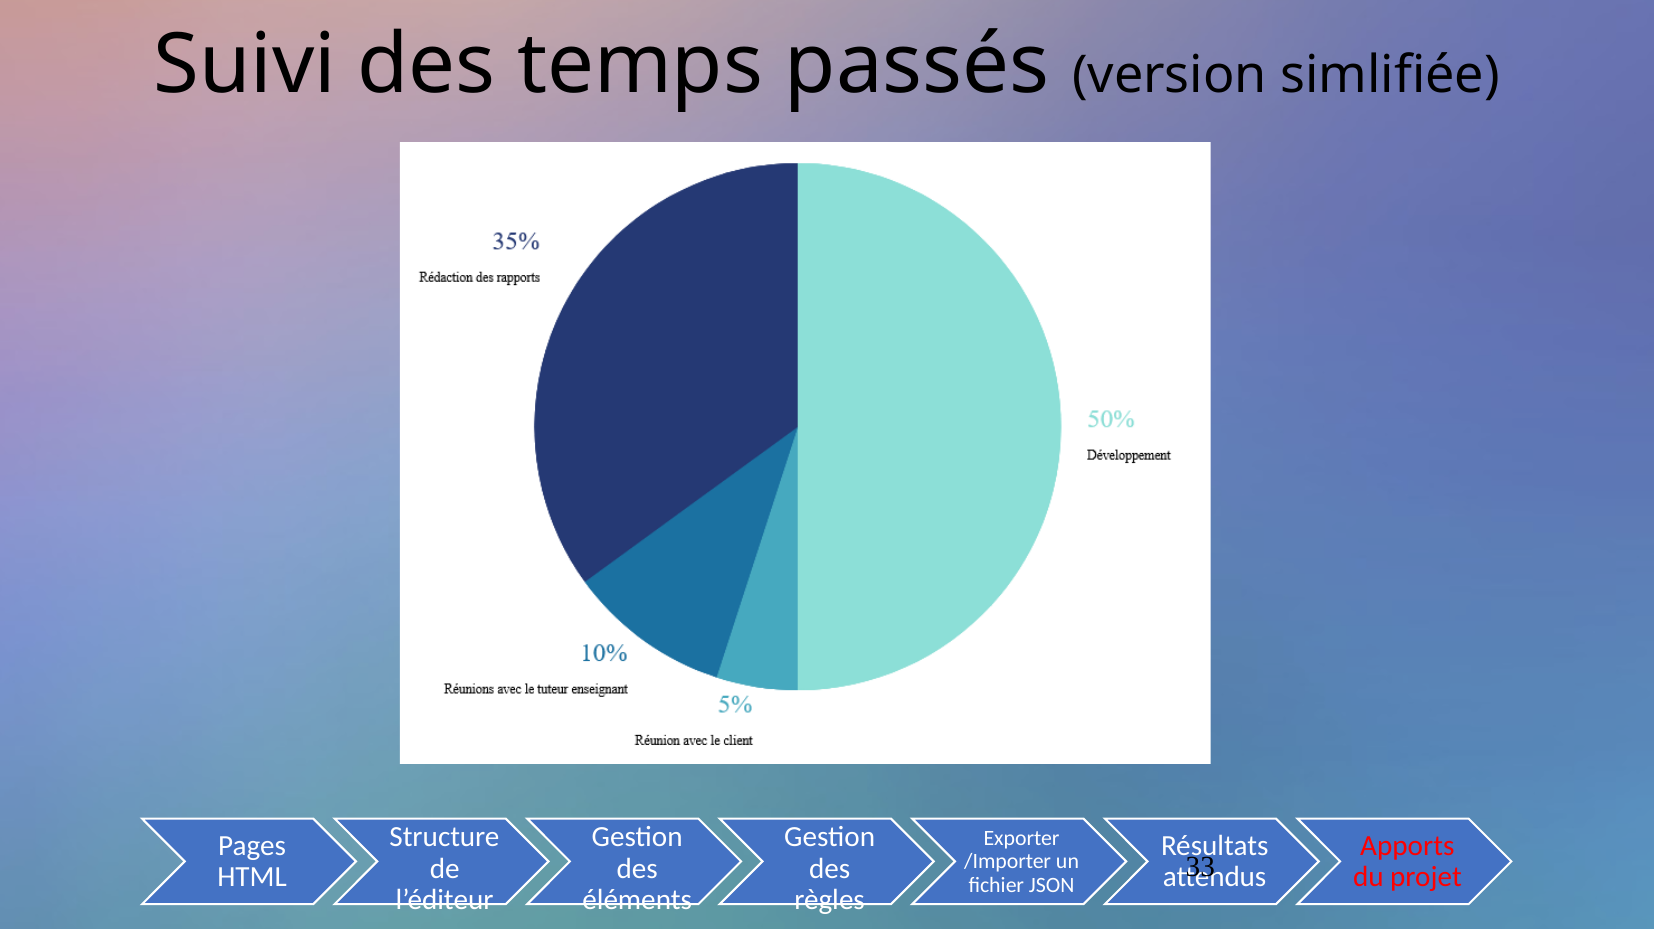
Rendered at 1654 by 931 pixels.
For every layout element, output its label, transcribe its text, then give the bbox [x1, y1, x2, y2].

text_box Apports du projet [1297, 818, 1498, 847]
text_box [1185, 847, 1571, 912]
text_box Exporter /Importer un fichier JSON [912, 818, 1127, 905]
text_box Pages HTML [142, 818, 357, 905]
text_box Structure de l’éditeur [334, 818, 549, 905]
text_box Gestion des éléments [527, 818, 742, 905]
picture [0, 118, 1654, 929]
title Suivi des temps passés (version simlifiée) [0, 1, 1654, 118]
text_box Gestion des règles [719, 818, 934, 905]
text_box Résultats attendus [1104, 818, 1305, 905]
